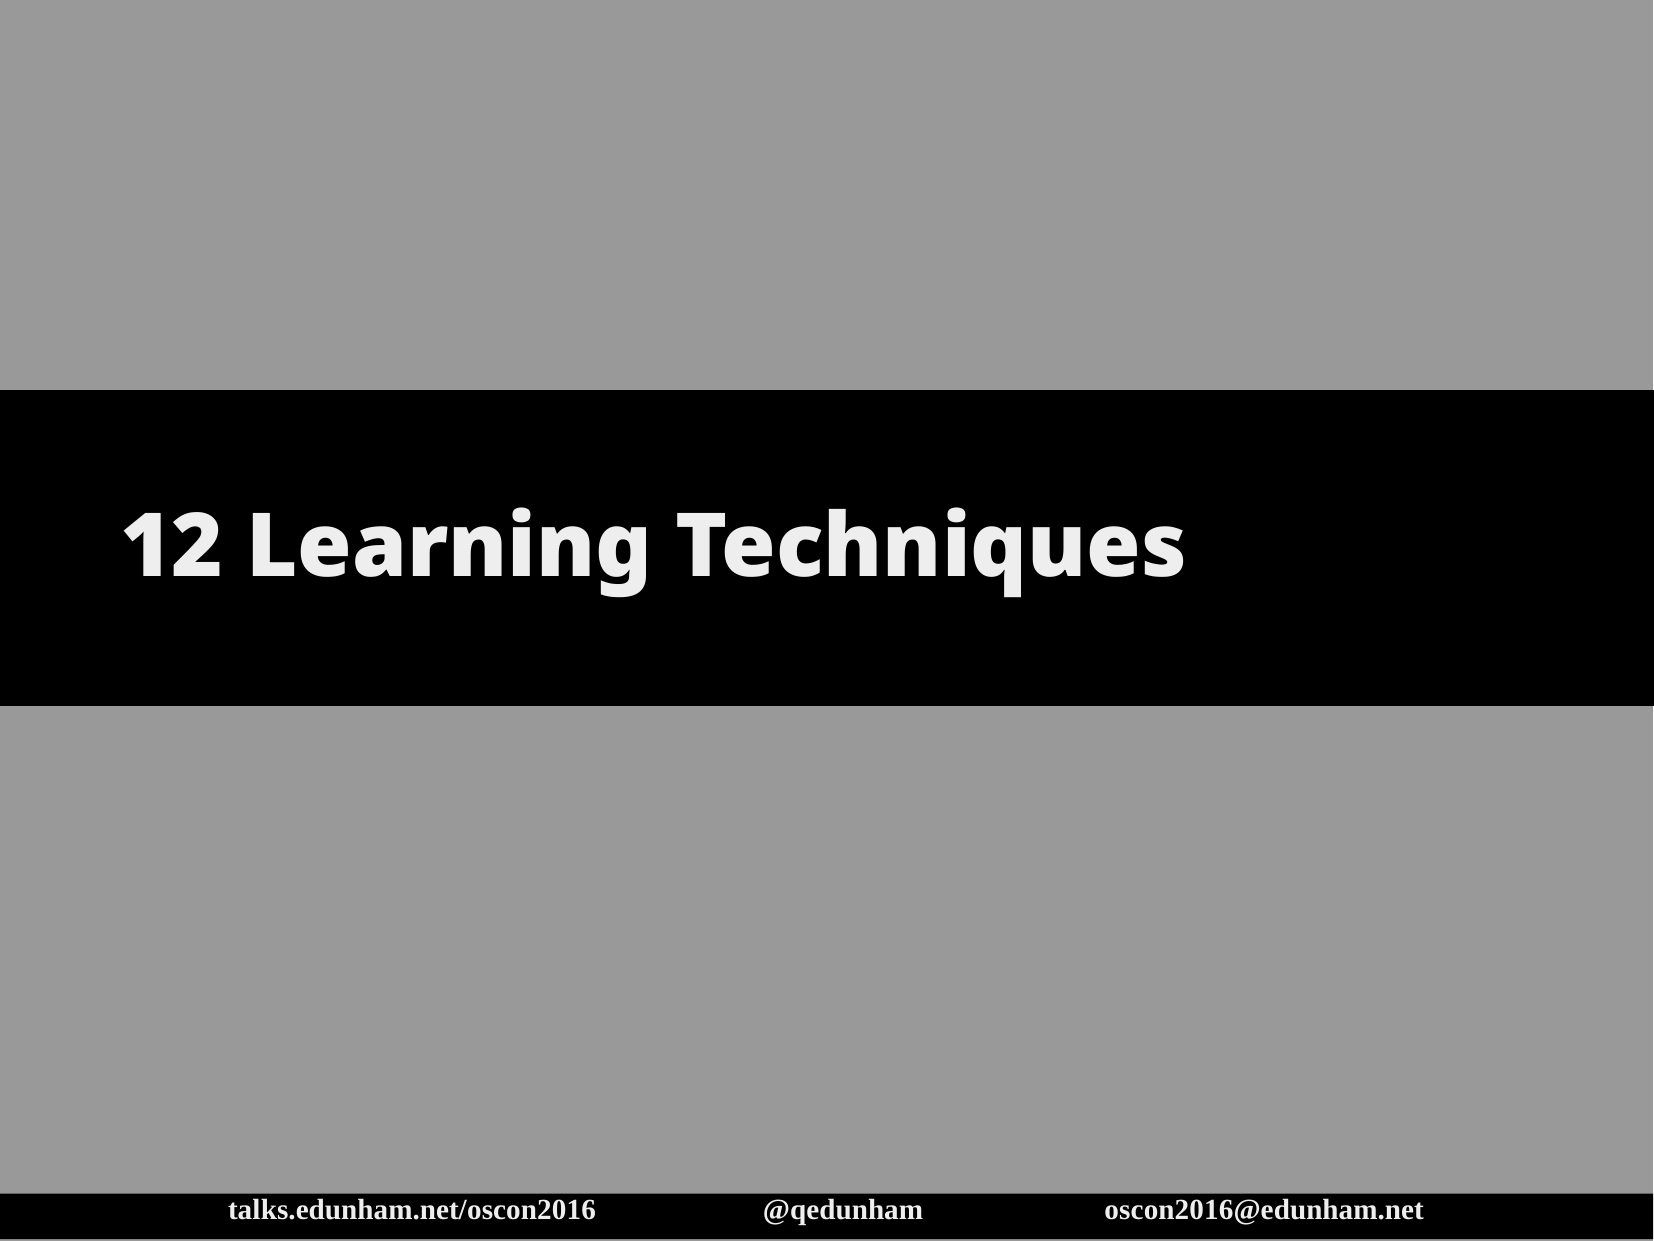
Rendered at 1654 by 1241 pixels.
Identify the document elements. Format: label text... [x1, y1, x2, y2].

title 12 Learning Techniques [119, 423, 1525, 661]
